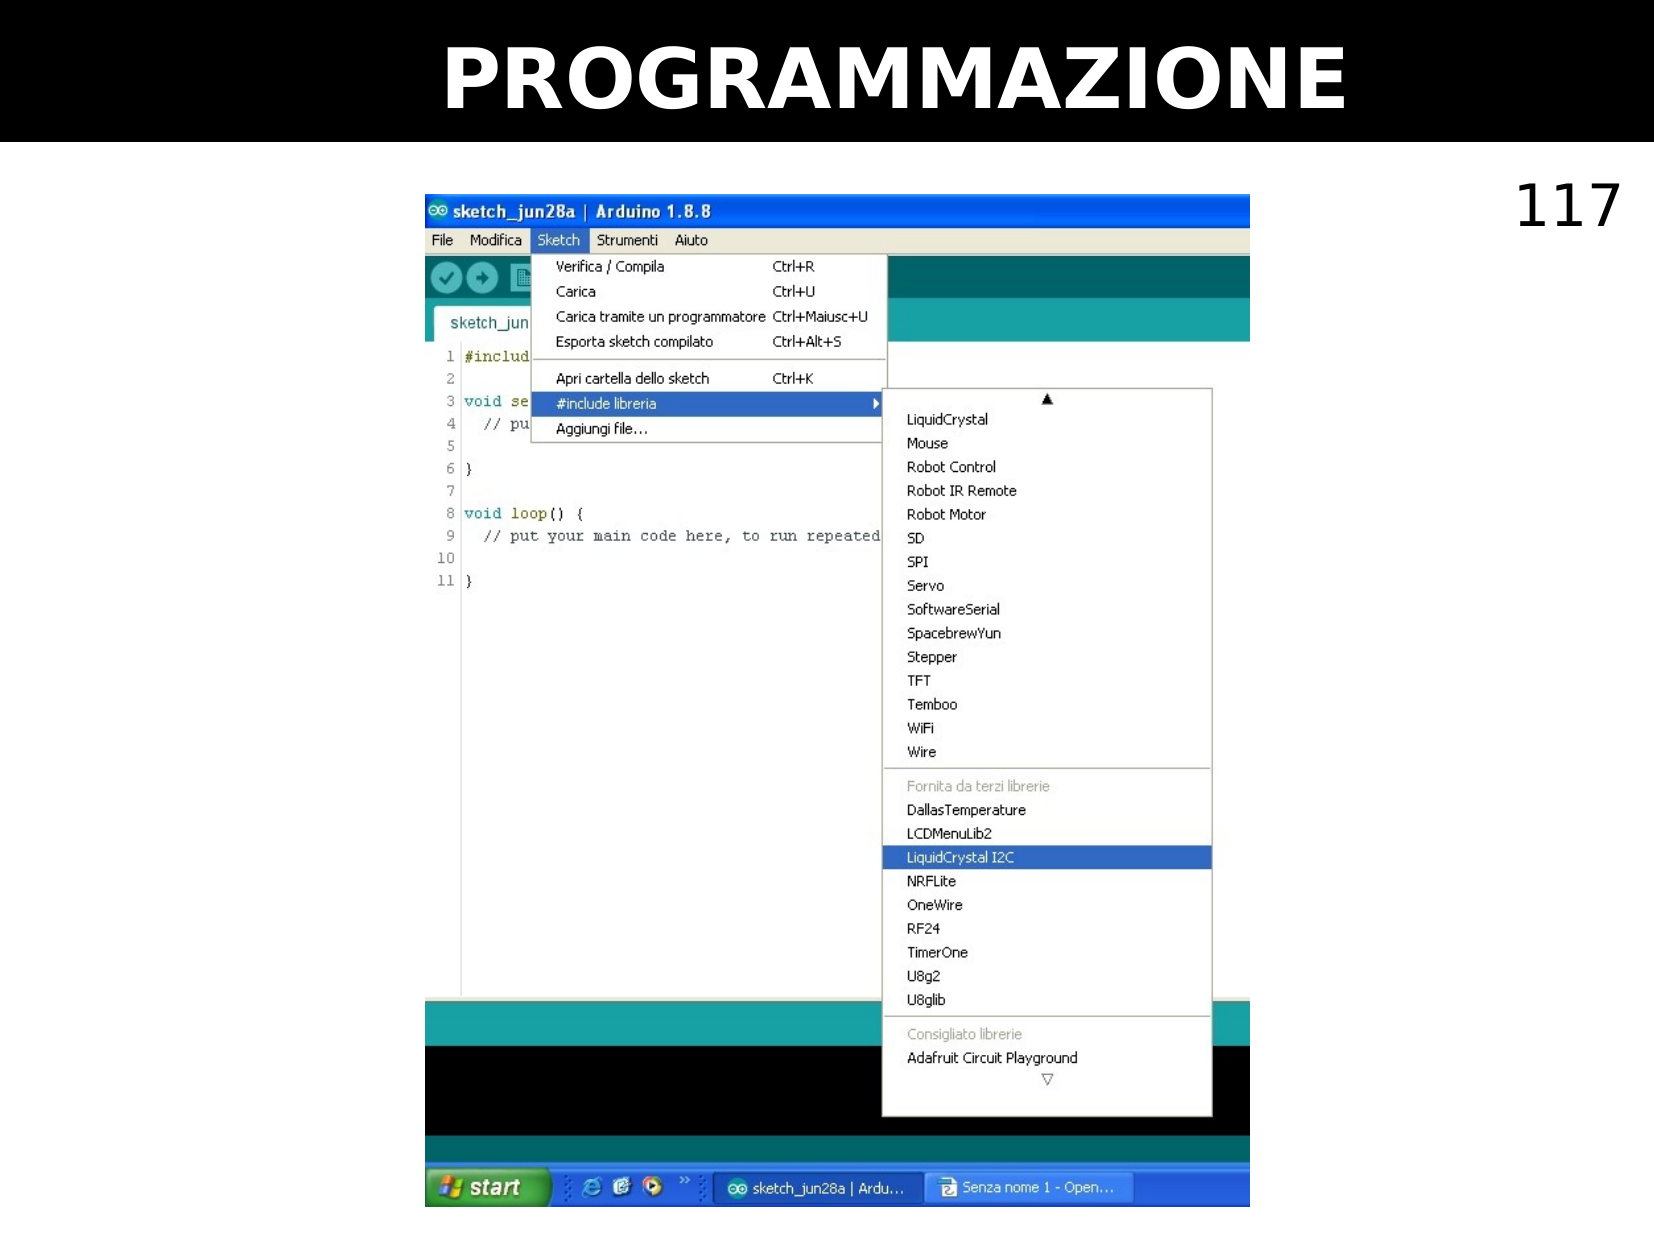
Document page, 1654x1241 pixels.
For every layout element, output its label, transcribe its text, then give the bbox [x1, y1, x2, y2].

text_box [0, 0, 1654, 142]
text_box 117 [1498, 165, 1640, 249]
text_box PROGRAMMAZIONE [425, 23, 1366, 136]
picture [425, 194, 1250, 1159]
picture [425, 1163, 1250, 1207]
